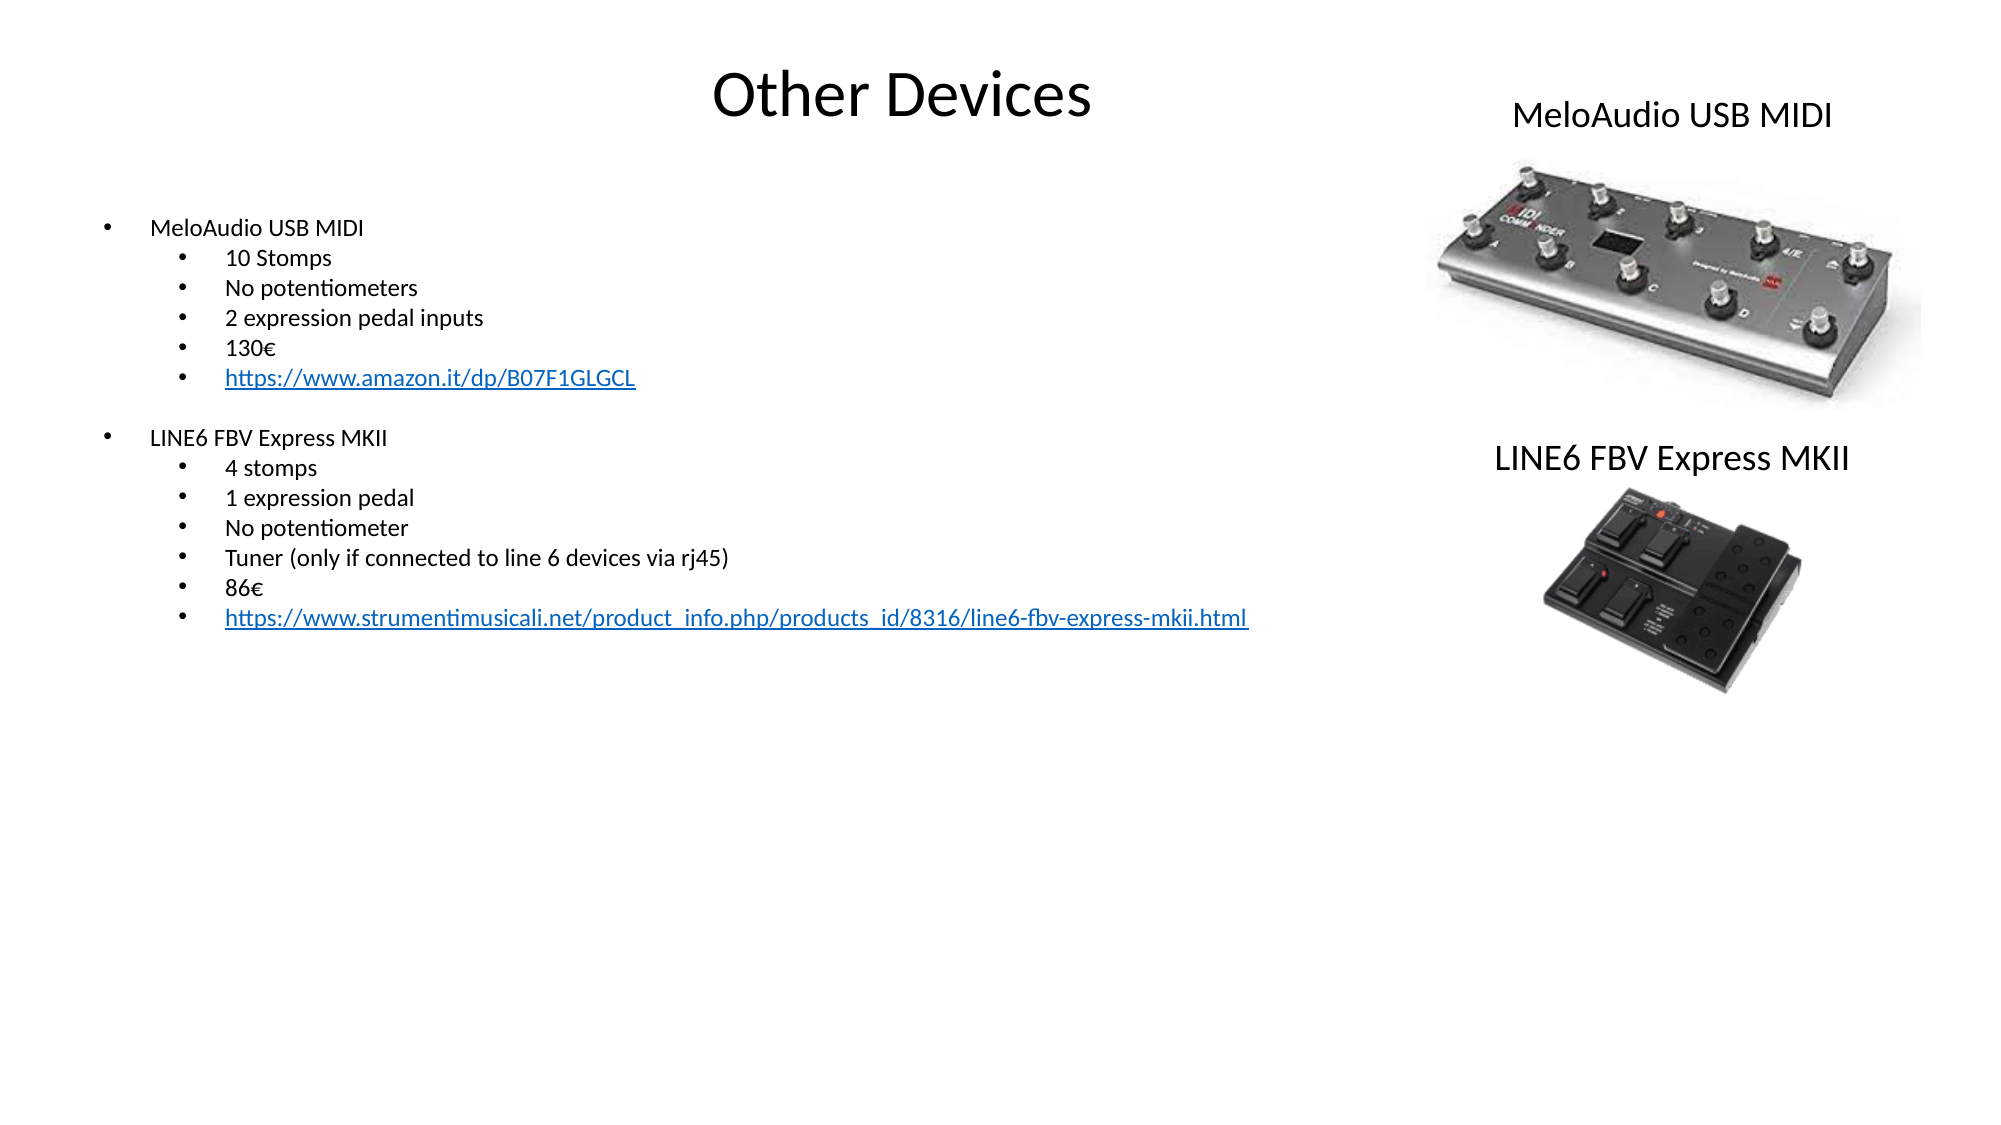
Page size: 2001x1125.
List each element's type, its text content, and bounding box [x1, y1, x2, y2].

text_box MeloAudio USB MIDI [1497, 82, 1849, 142]
picture [1425, 159, 1921, 409]
text_box Other Devices [697, 42, 1108, 138]
picture [1542, 461, 1803, 721]
text_box LINE6 FBV Express MKII [1479, 425, 1866, 485]
text_box MeloAudio USB MIDI 10 Stomps No potentiometers 2 expression pedal inputs 130€ https://www.amazon.it/dp/B07F1GLGCL LINE6 FBV Express MKII 4 stomps 1 expression pedal No potentiometer Tuner (only if connected to line 6 devices via rj45) 86€ https://www.strumentimusicali.net/product_info.php/products_id/8316/line6-fbv-express-mkii.html [88, 204, 1425, 639]
